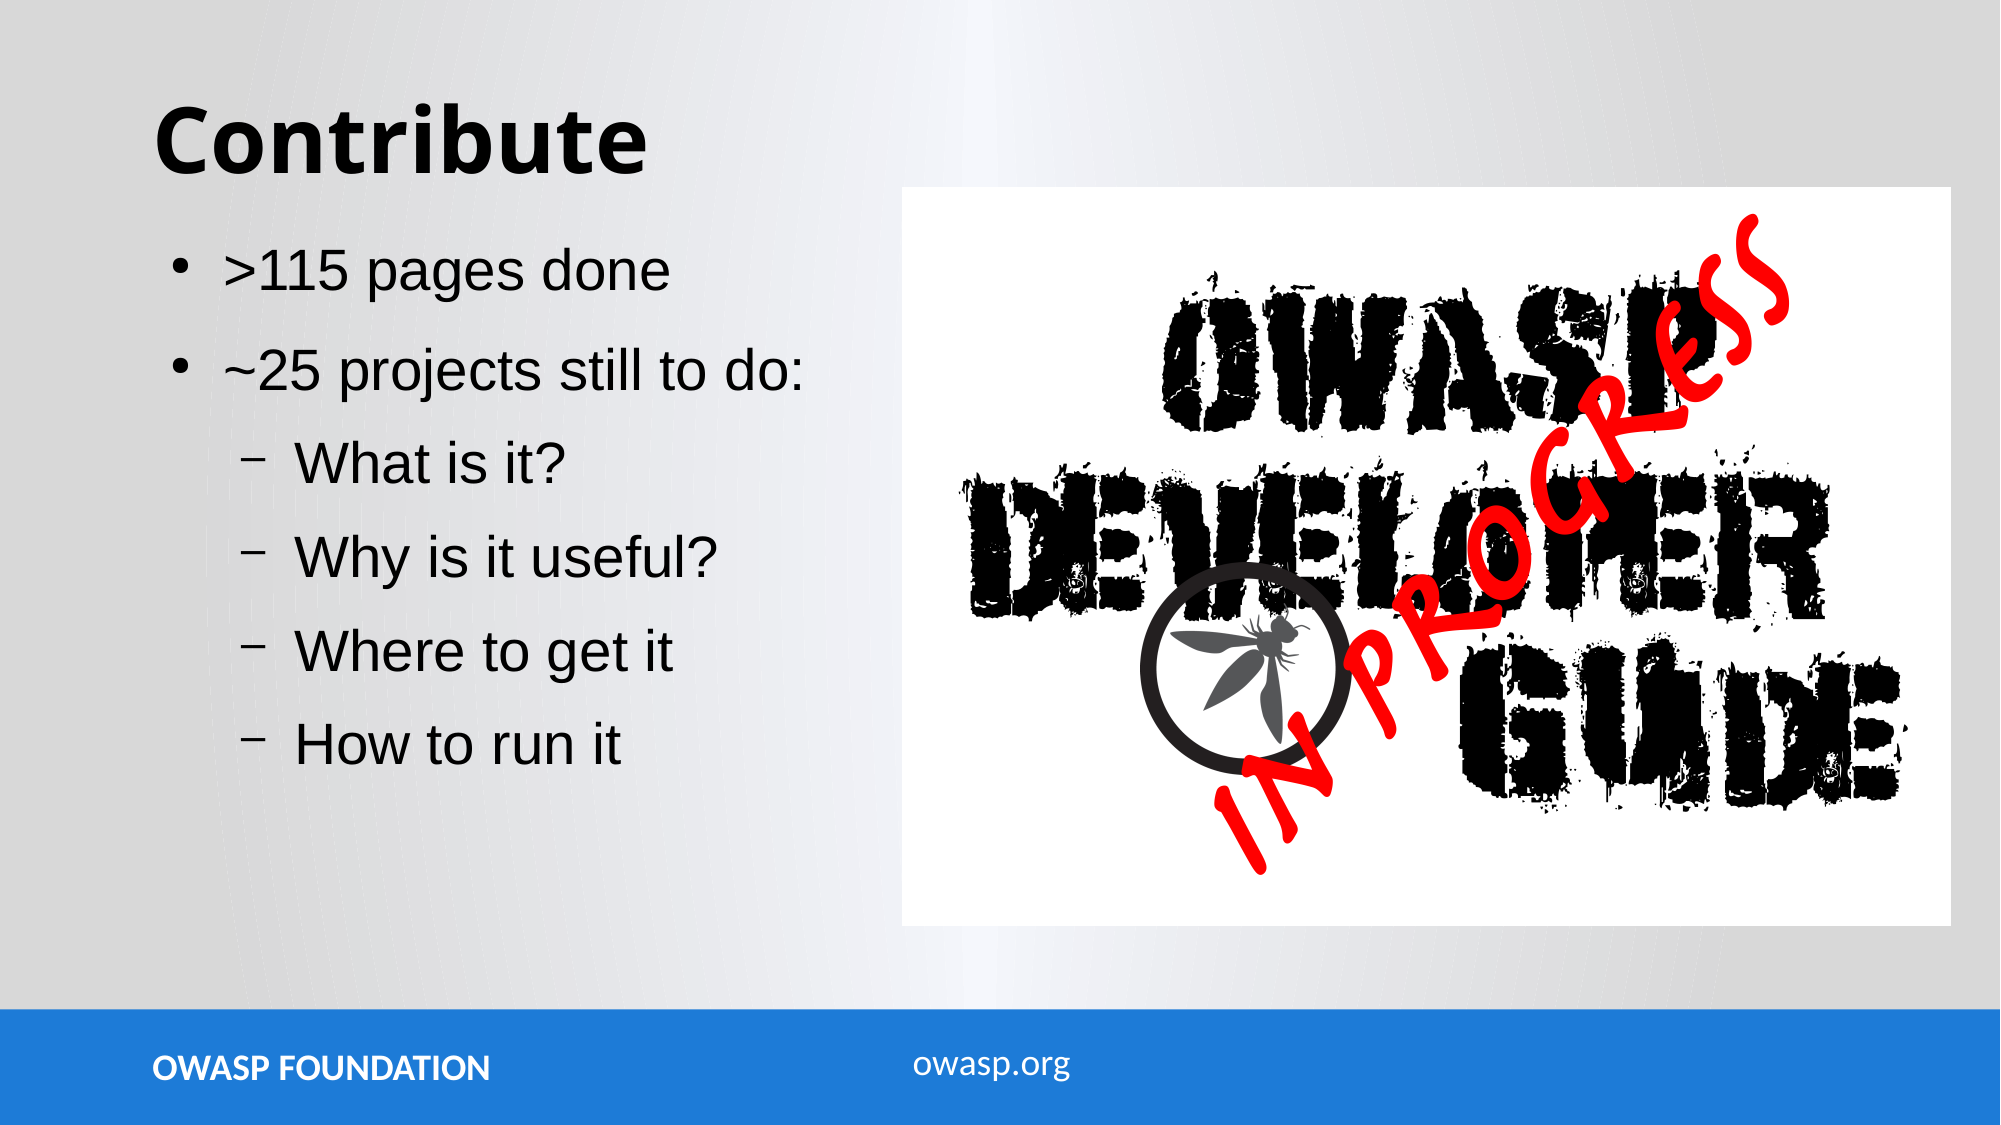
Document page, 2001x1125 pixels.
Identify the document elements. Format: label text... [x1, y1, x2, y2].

picture [902, 187, 1951, 926]
title Contribute [137, 35, 1863, 253]
list >115 pages done ~25 projects still to do: What is it? Why is it useful? Where to get it How to run it [137, 224, 863, 938]
